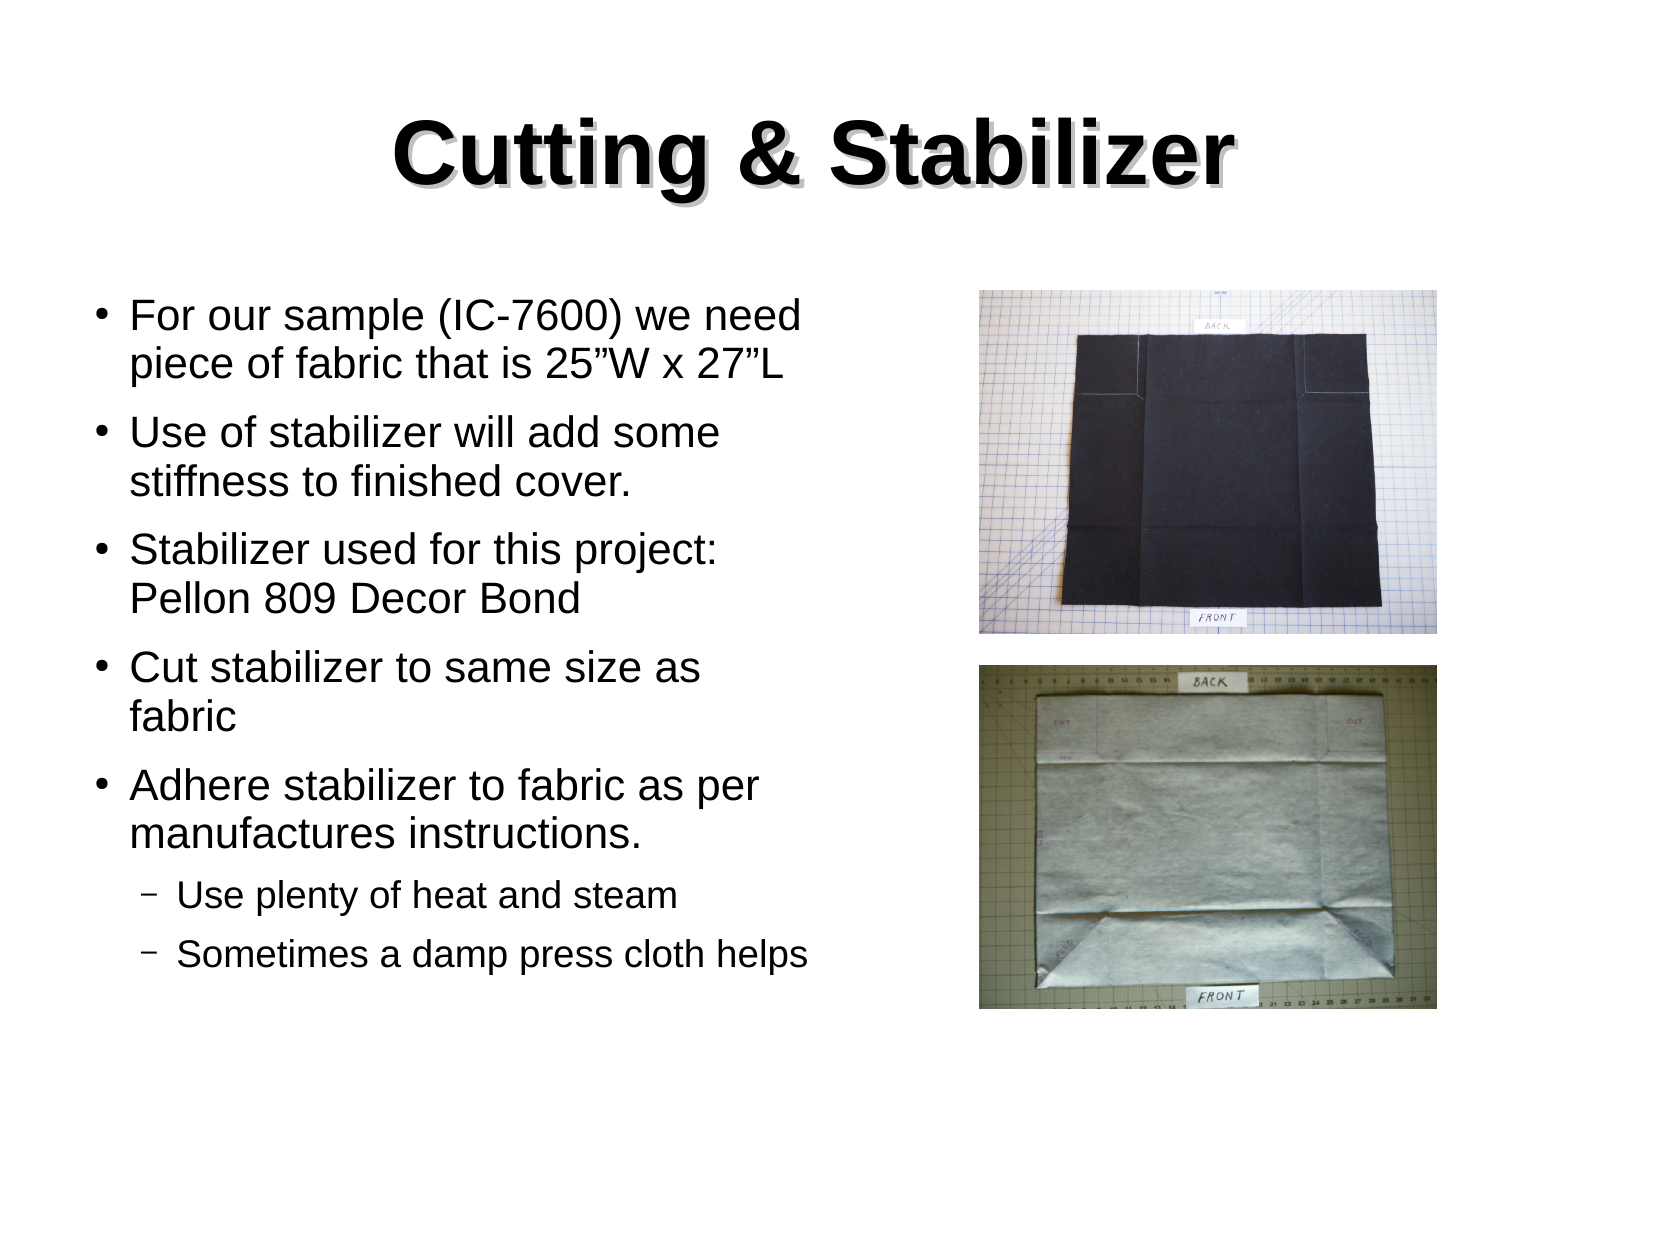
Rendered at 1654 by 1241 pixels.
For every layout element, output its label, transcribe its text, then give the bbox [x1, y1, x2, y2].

title Cutting & Stabilizer [82, 49, 1571, 257]
picture [979, 665, 1437, 1009]
list For our sample (IC-7600) we need piece of fabric that is 25”W x 27”L Use of stabilizer will add some stiffness to finished cover. Stabilizer used for this project: Pellon 809 Decor Bond Cut stabilizer to same size as fabric Adhere stabilizer to fabric as per manufactures instructions. Use plenty of heat and steam Sometimes a damp press cloth helps [82, 290, 809, 1010]
picture [979, 290, 1437, 634]
